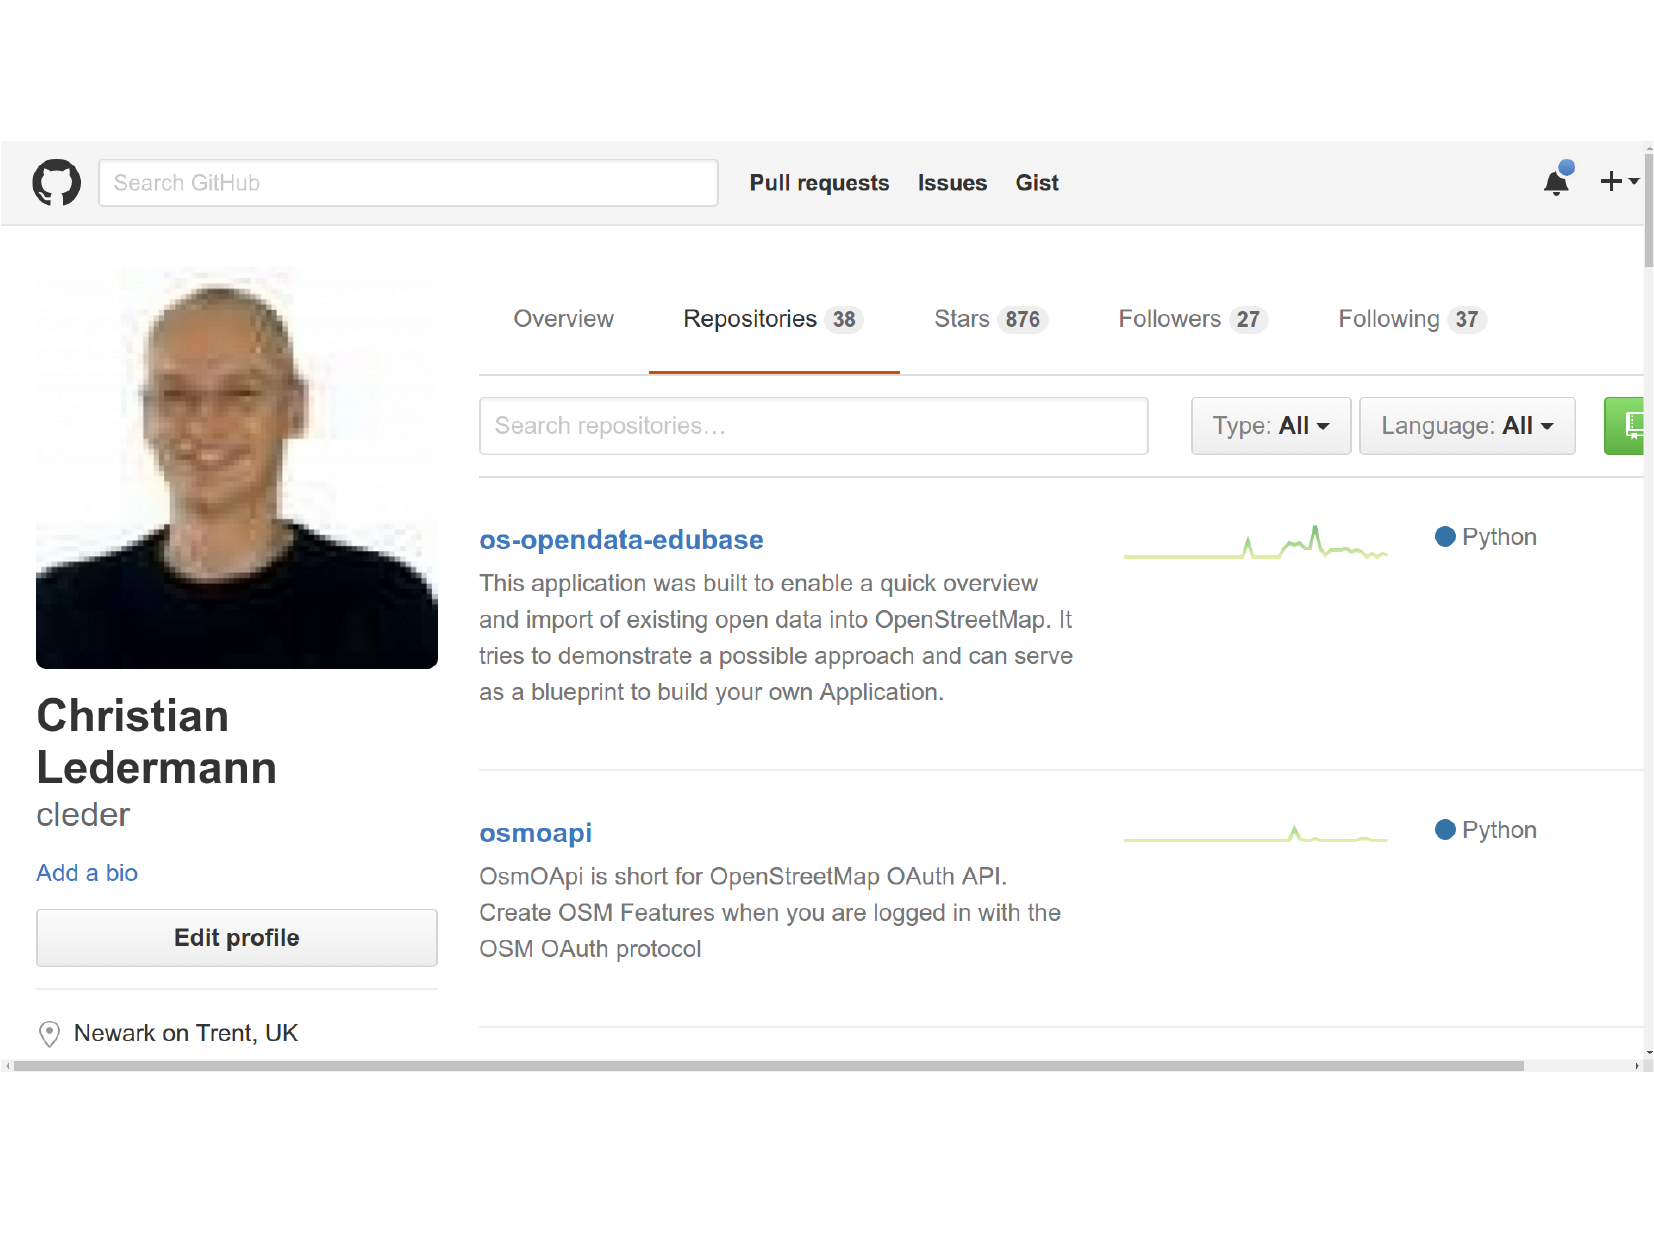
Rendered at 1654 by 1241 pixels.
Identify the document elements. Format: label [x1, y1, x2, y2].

picture [1, 141, 1654, 1072]
